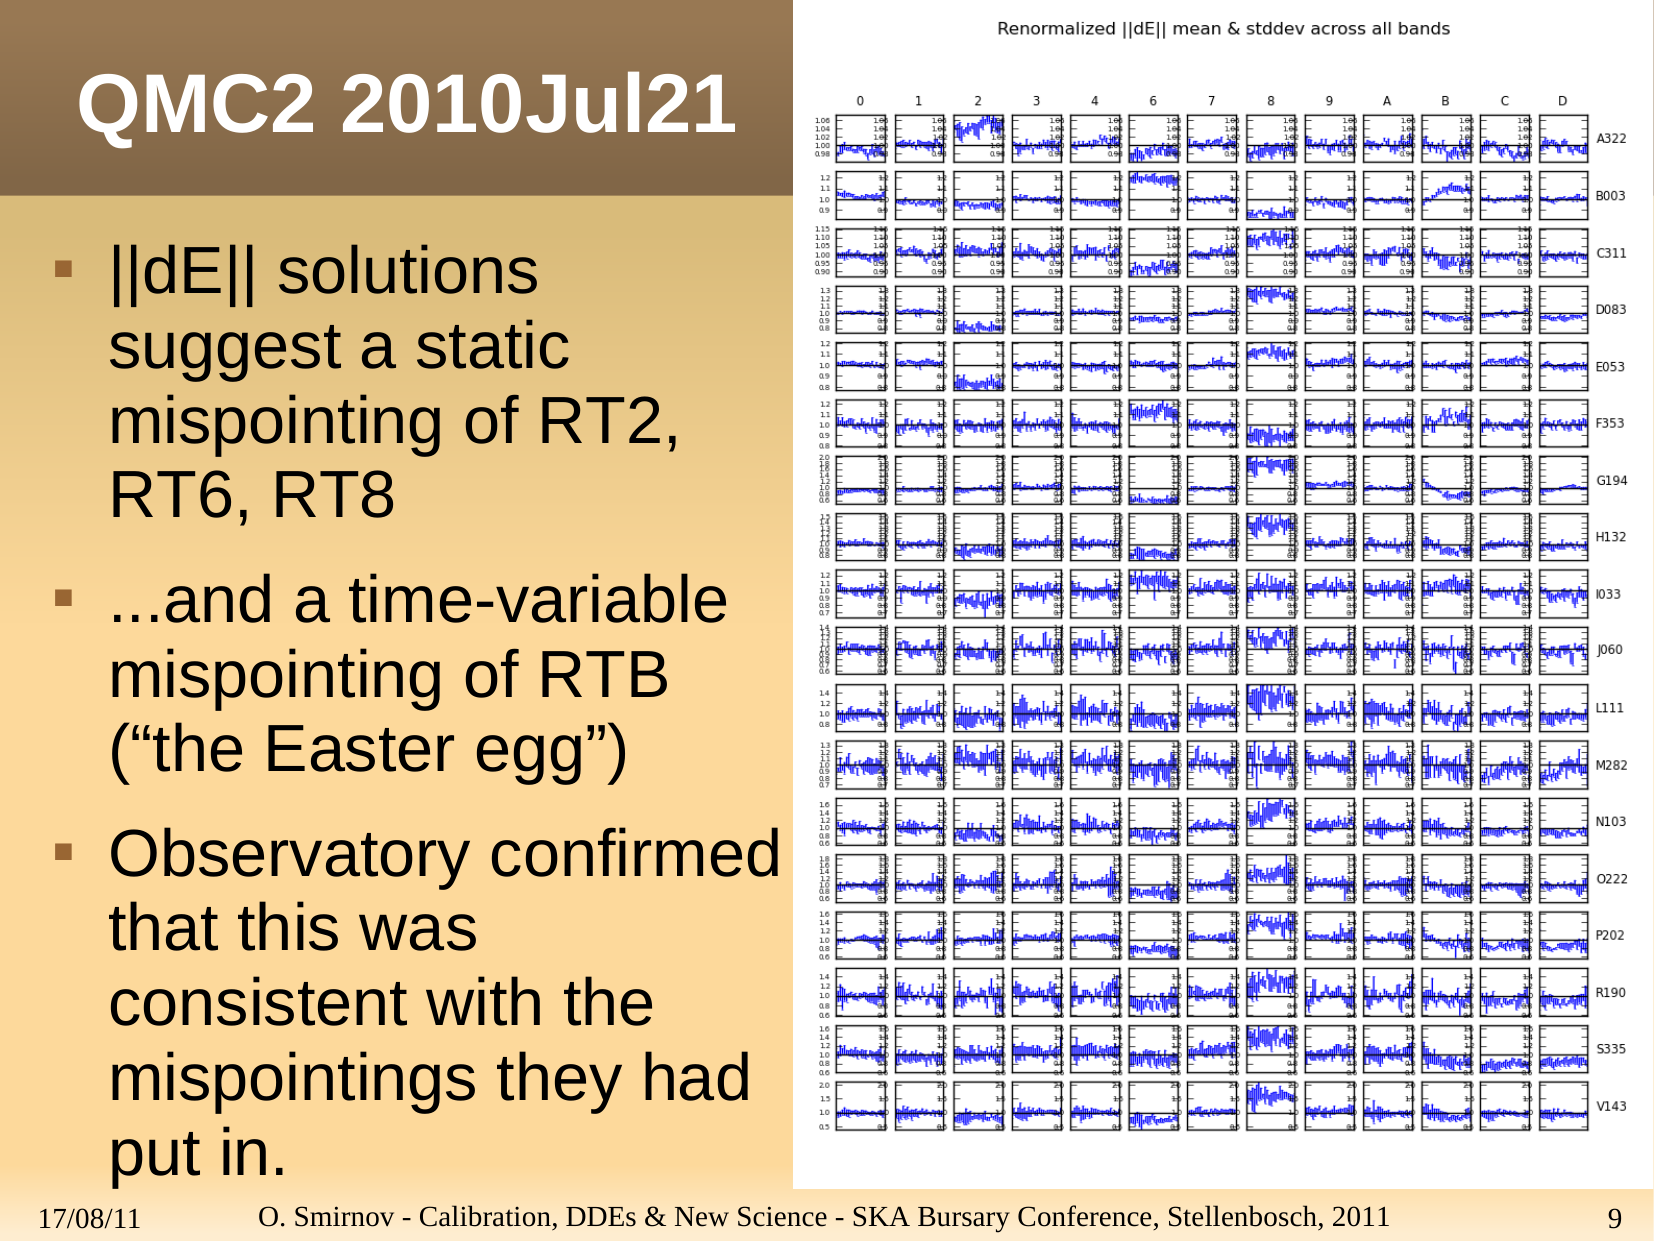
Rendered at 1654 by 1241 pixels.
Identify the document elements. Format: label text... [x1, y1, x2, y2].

picture [0, 0, 1654, 1241]
title QMC2 2010Jul21 [76, 7, 793, 200]
list ||dE|| solutions suggest a static mispointing of RT2, RT6, RT8 ...and a time-variable mispointing of RTB (“the Easter egg”) Observatory confirmed that this was consistent with the mispointings they had put in. [37, 233, 788, 1241]
